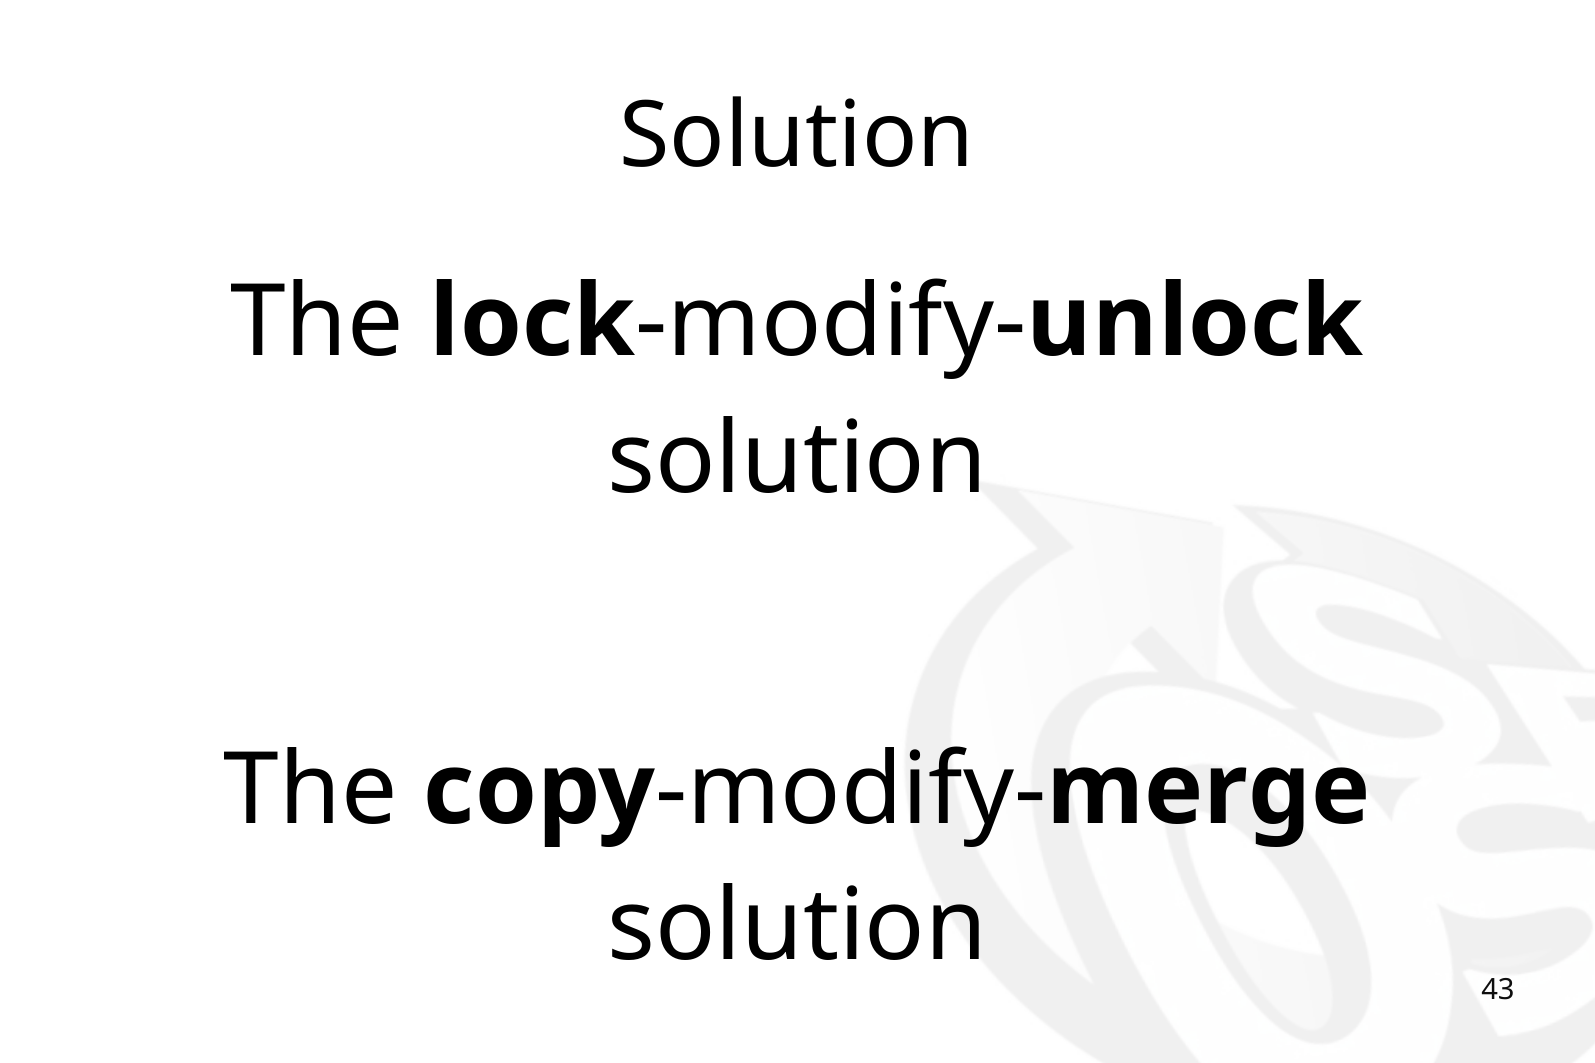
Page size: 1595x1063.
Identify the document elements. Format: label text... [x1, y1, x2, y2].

title Solution [79, 42, 1515, 220]
list The lock-modify-unlock solution The copy-modify-merge solution [79, 248, 1515, 951]
